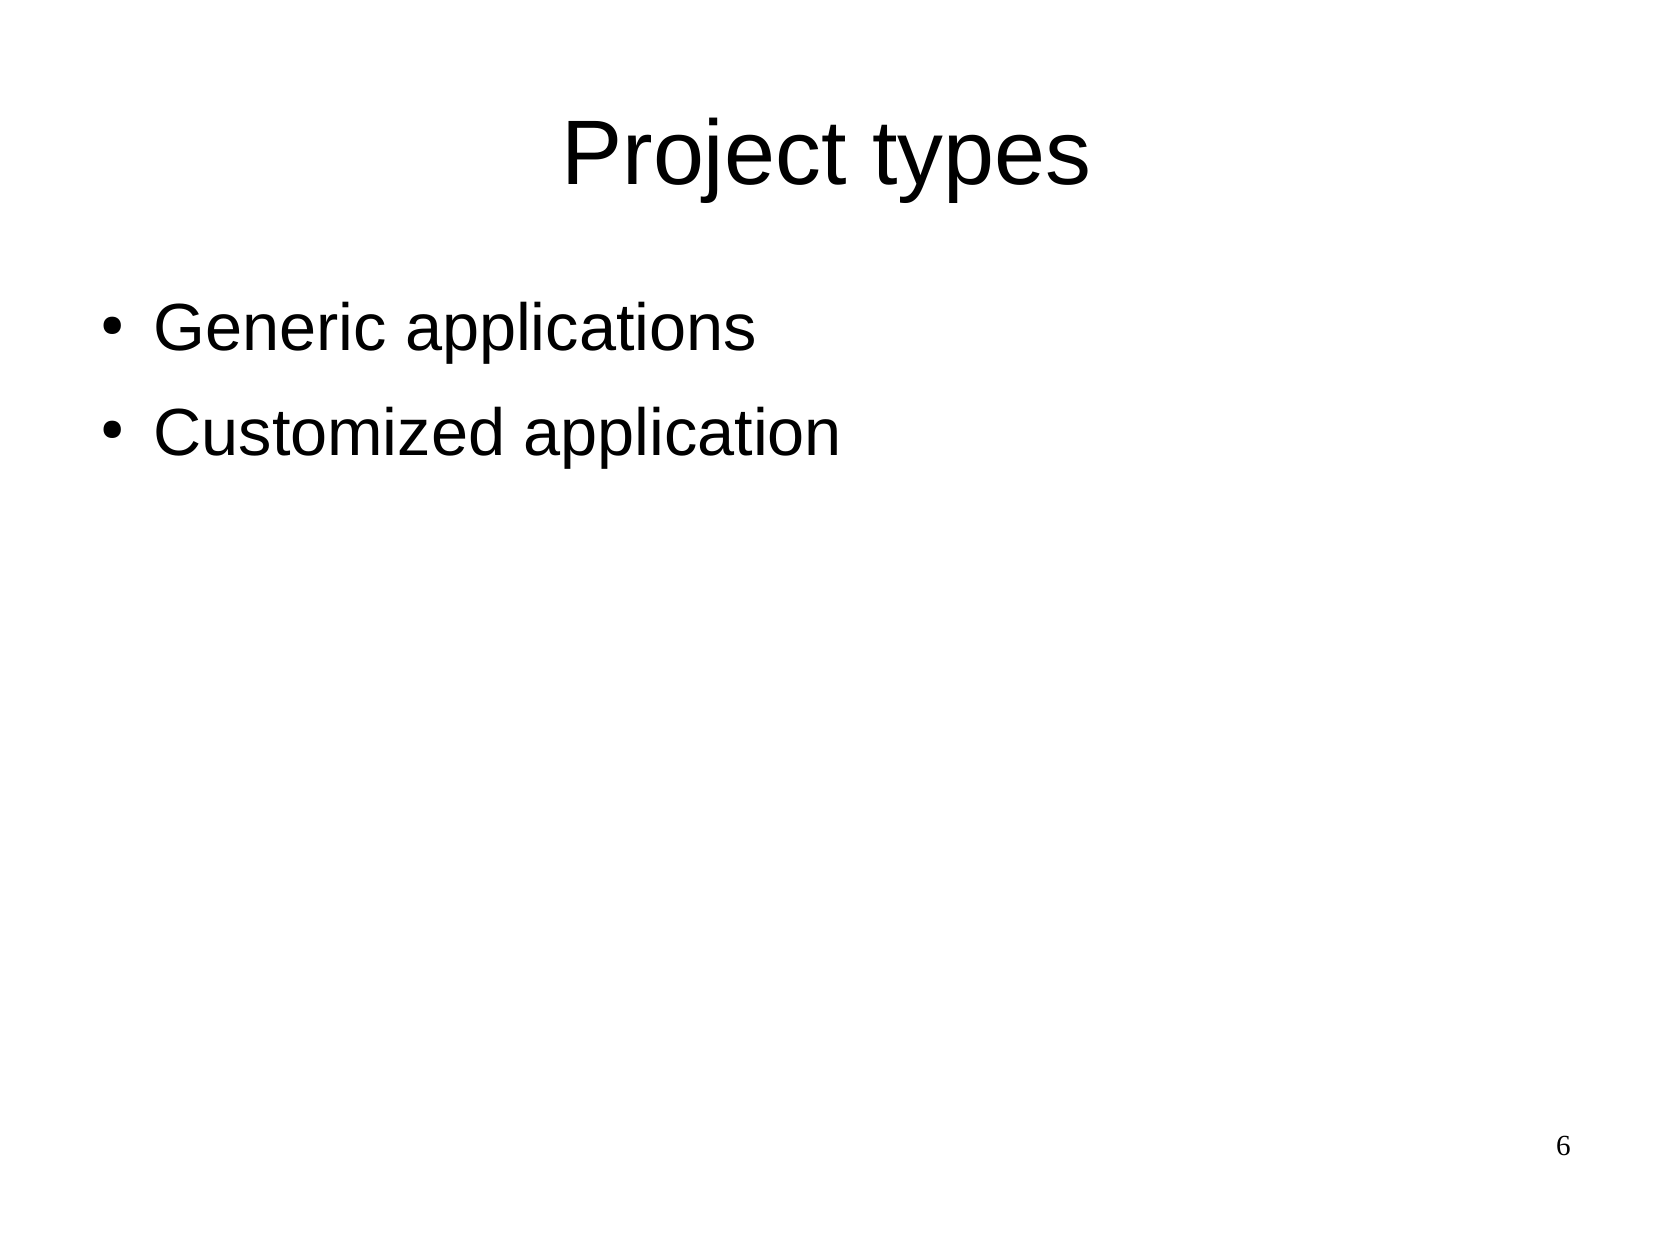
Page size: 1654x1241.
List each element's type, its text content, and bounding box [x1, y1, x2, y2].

title Project types [82, 49, 1571, 257]
list Generic applications Customized application [82, 290, 1571, 1010]
